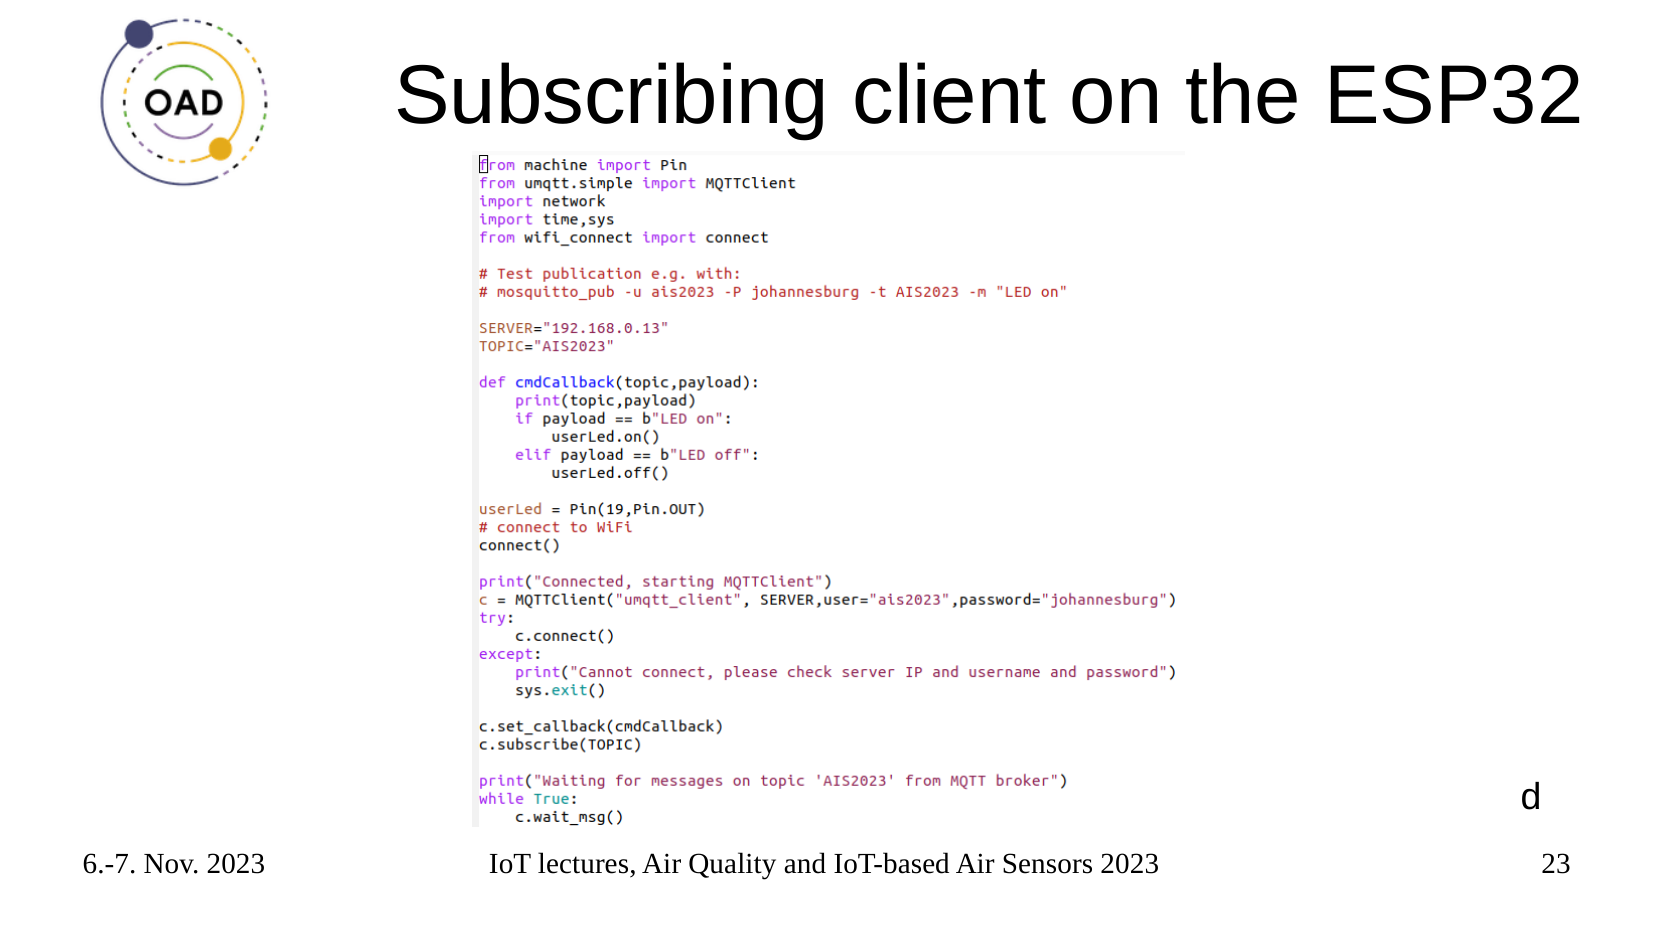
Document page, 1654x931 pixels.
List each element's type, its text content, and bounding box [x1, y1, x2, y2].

text_box d [1505, 767, 1557, 825]
picture [59, 4, 303, 207]
picture [472, 151, 1185, 827]
title Subscribing client on the ESP32 [354, 12, 1625, 178]
